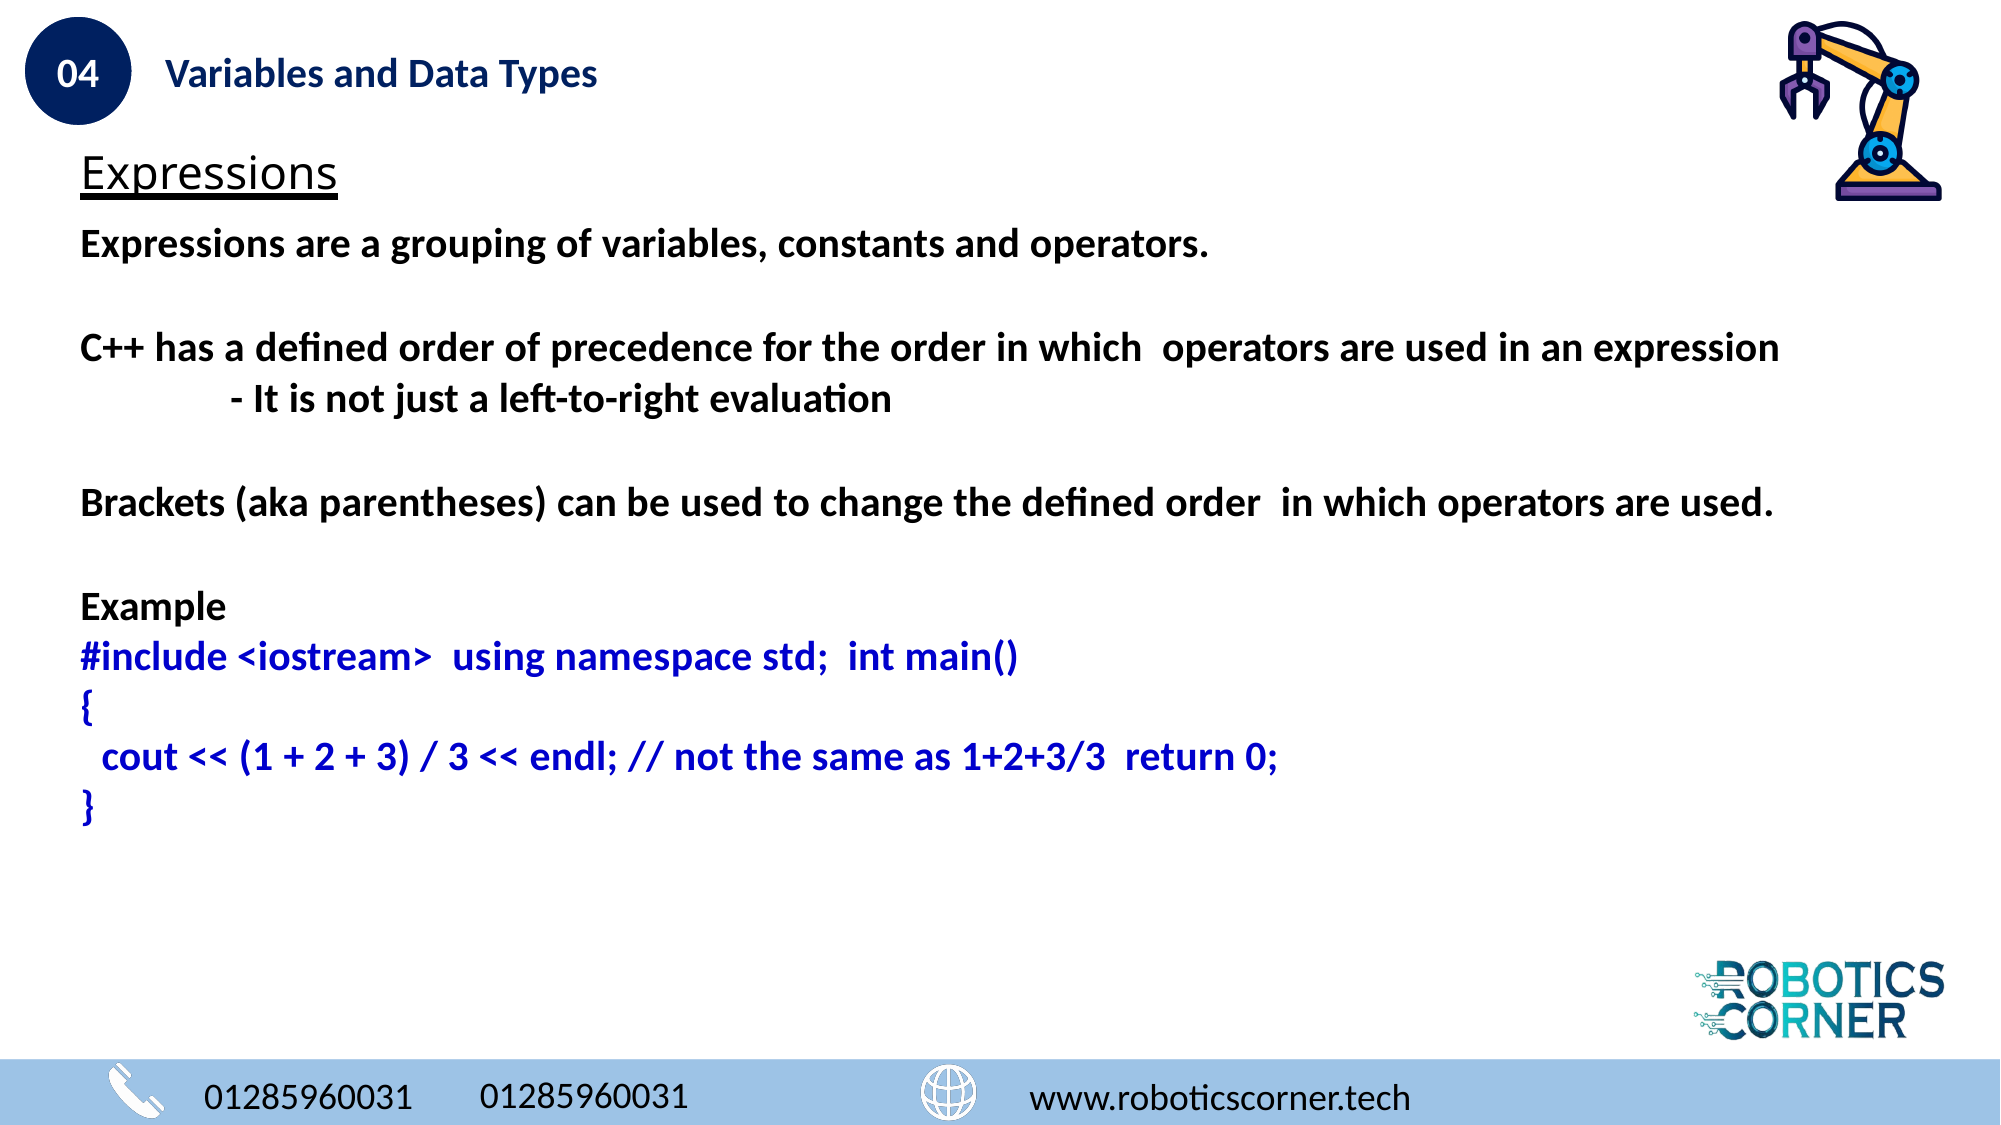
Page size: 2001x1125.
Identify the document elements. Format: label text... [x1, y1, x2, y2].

text_box [0, 1059, 915, 1125]
text_box [981, 1059, 2000, 1125]
text_box 04 [22, 14, 134, 128]
picture [915, 1059, 981, 1125]
text_box Expressions are a grouping of variables, constants and operators. C++ has a defined order of precedence for the order in which operators are used in an expression - It is not just a left-to-right evaluation Brackets (aka parentheses) can be used to change the defined order in which operators are used. Example #include <iostream> using namespace std; int main() { cout << (1 + 2 + 3) / 3 << endl; // not the same as 1+2+3/3 return 0; } [78, 213, 1934, 830]
text_box Variables and Data Types [150, 38, 697, 103]
text_box 01285960031 [189, 1064, 495, 1125]
text_box 01285960031 [465, 1063, 811, 1124]
picture [1680, 859, 1953, 1059]
text_box www.roboticscorner.tech [1014, 1065, 1531, 1125]
picture [103, 1057, 170, 1124]
picture [1771, 21, 1950, 201]
title Expressions [78, 75, 421, 213]
